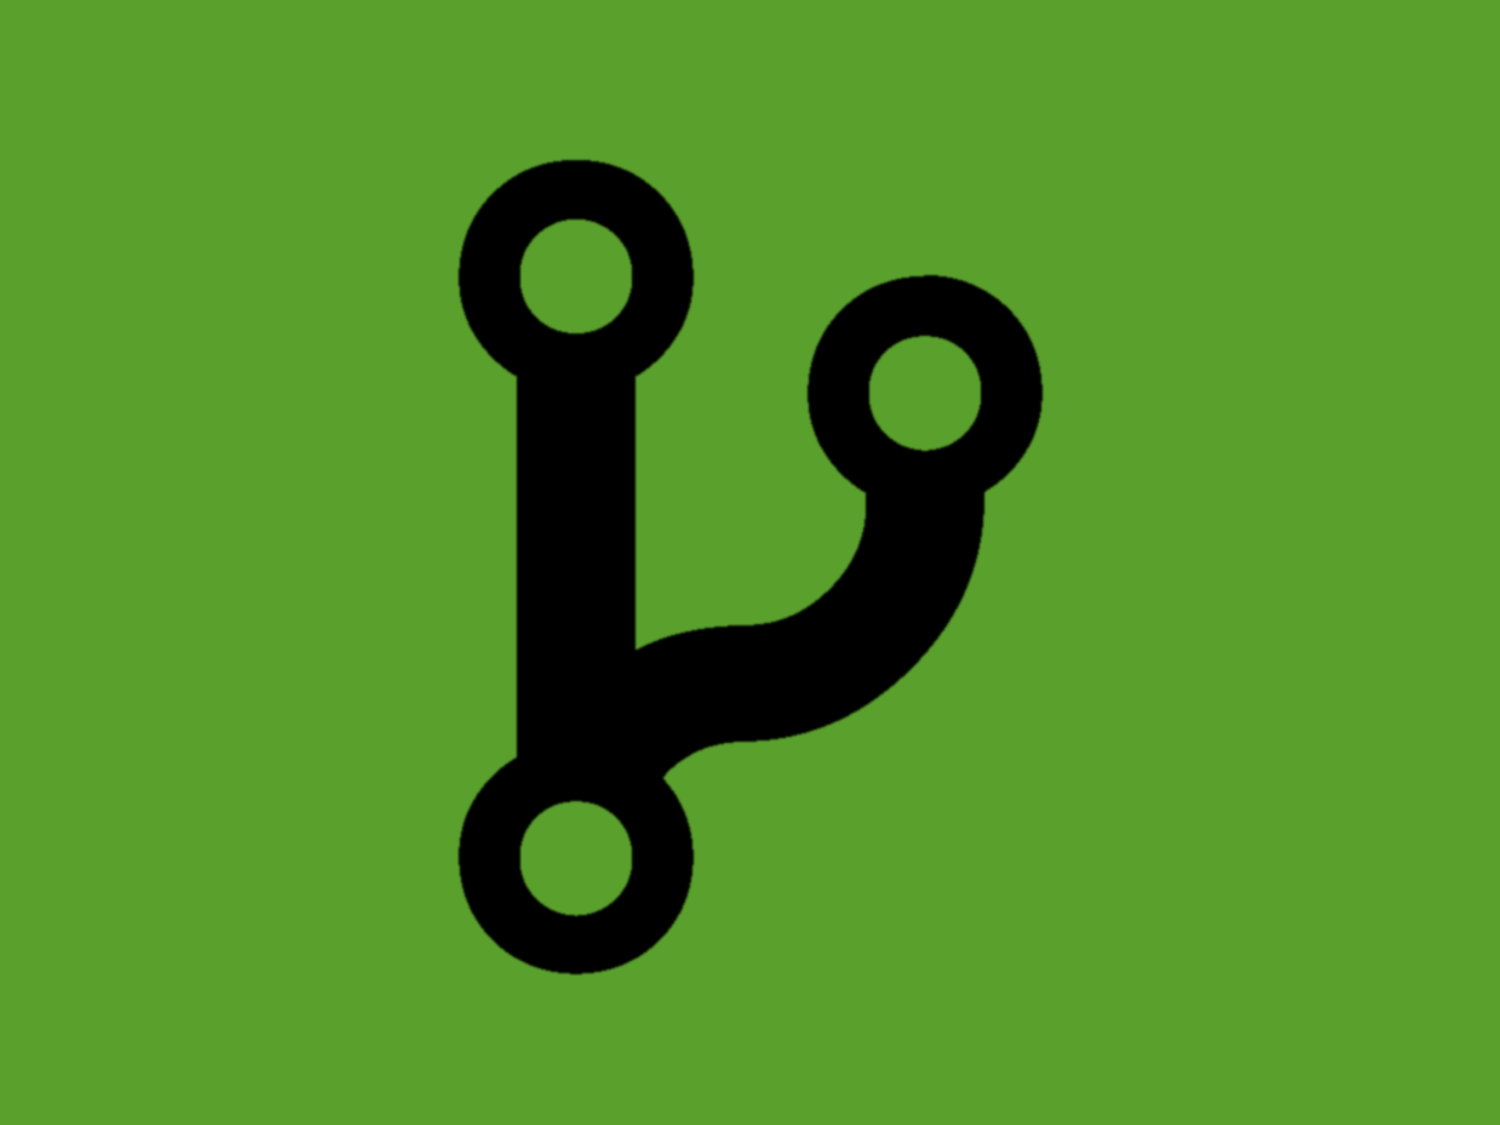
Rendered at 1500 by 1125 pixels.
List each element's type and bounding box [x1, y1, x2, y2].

picture [426, 136, 1073, 989]
